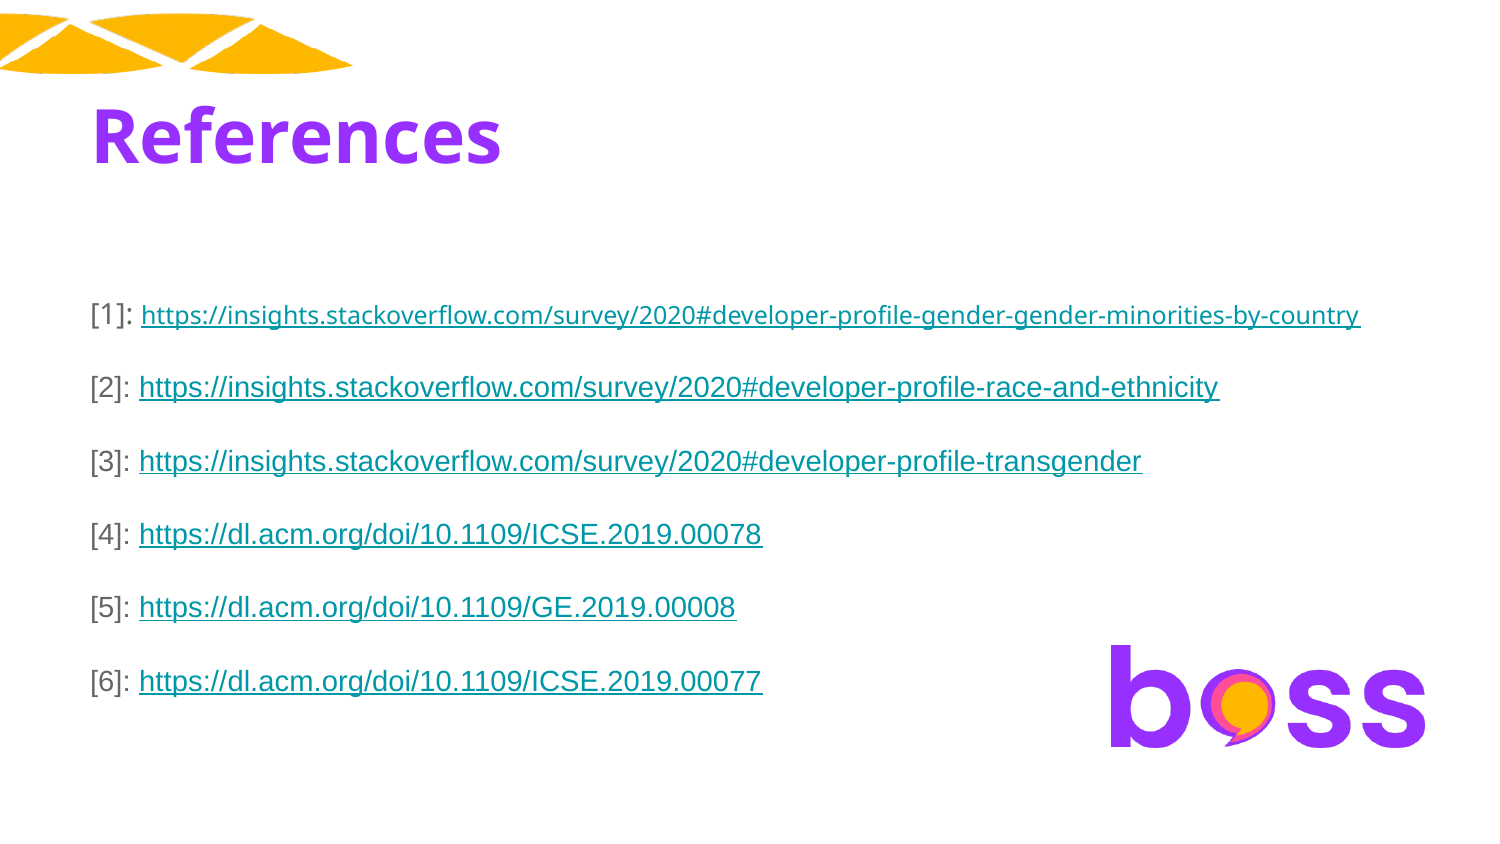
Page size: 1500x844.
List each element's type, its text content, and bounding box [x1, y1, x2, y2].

list [1]: https://insights.stackoverflow.com/survey/2020#developer-profile-gender-gender-minorities-by-country [2]: https://insights.stackoverflow.com/survey/2020#developer-profile-race-and-ethnicity [3]: https://insights.stackoverflow.com/survey/2020#developer-profile-transgender [4]: https://dl.acm.org/doi/10.1109/ICSE.2019.00078 [5]: https://dl.acm.org/doi/10.1109/GE.2019.00008 [6]: https://dl.acm.org/doi/10.1109/ICSE.2019.00077 [75, 274, 1413, 748]
picture [0, 13, 354, 75]
picture [1413, 645, 1425, 748]
title References [75, 74, 1473, 168]
